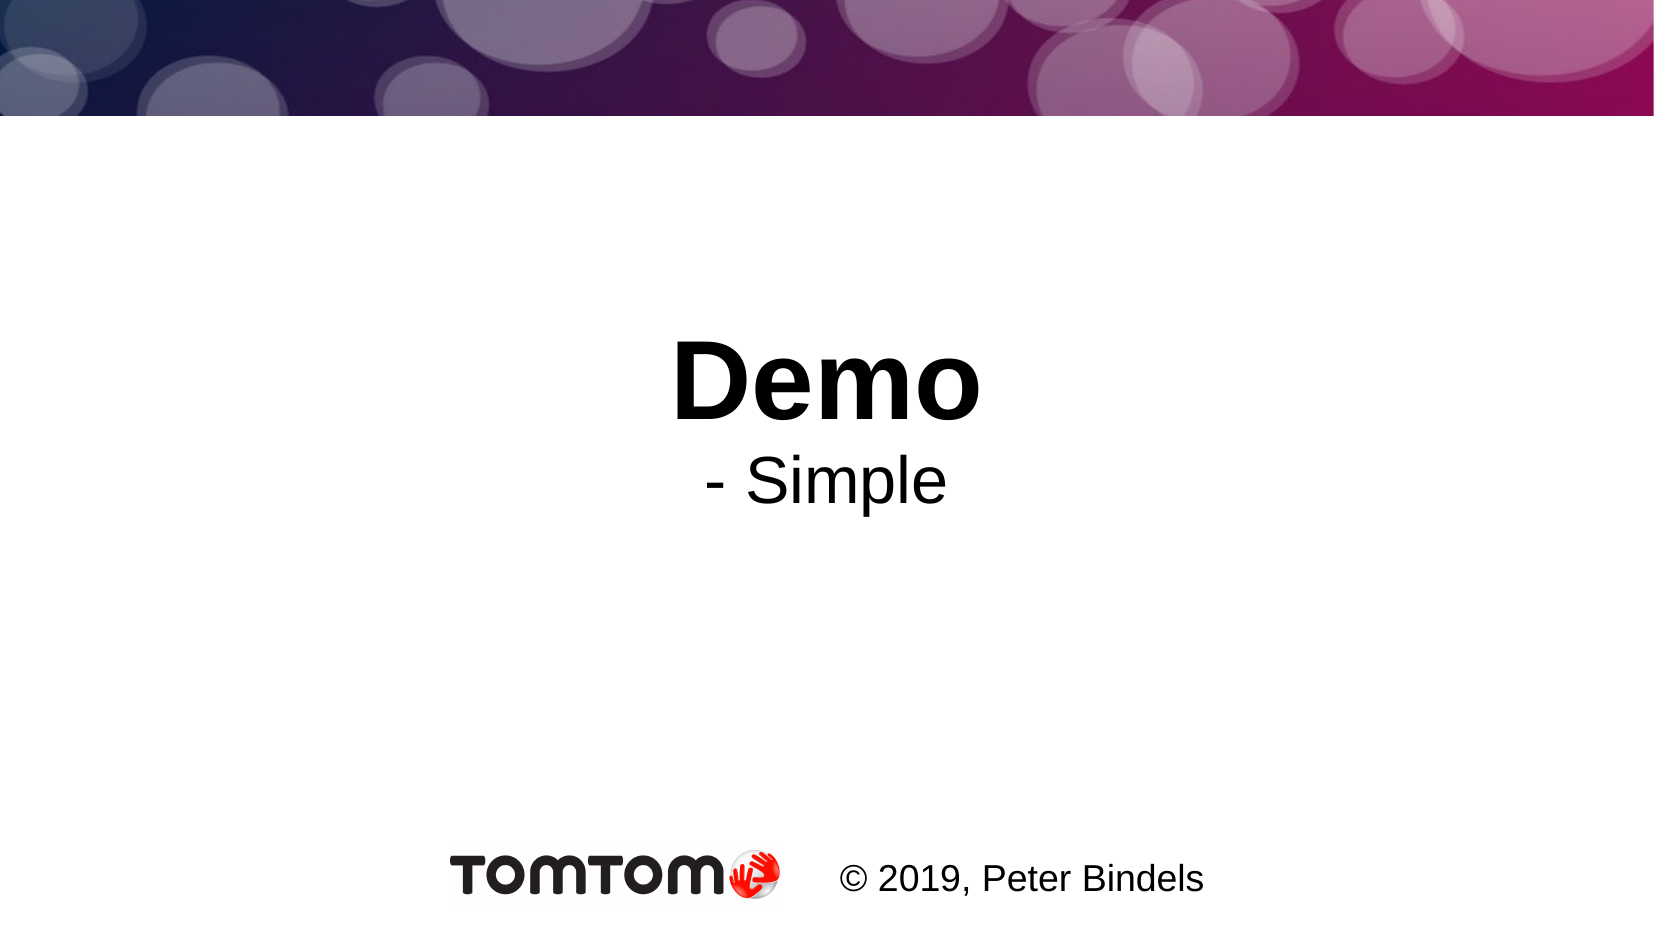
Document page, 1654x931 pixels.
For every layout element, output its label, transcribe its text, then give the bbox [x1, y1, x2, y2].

picture [450, 847, 784, 906]
picture [0, 0, 1654, 116]
subtitle Demo - Simple [82, 119, 1571, 717]
